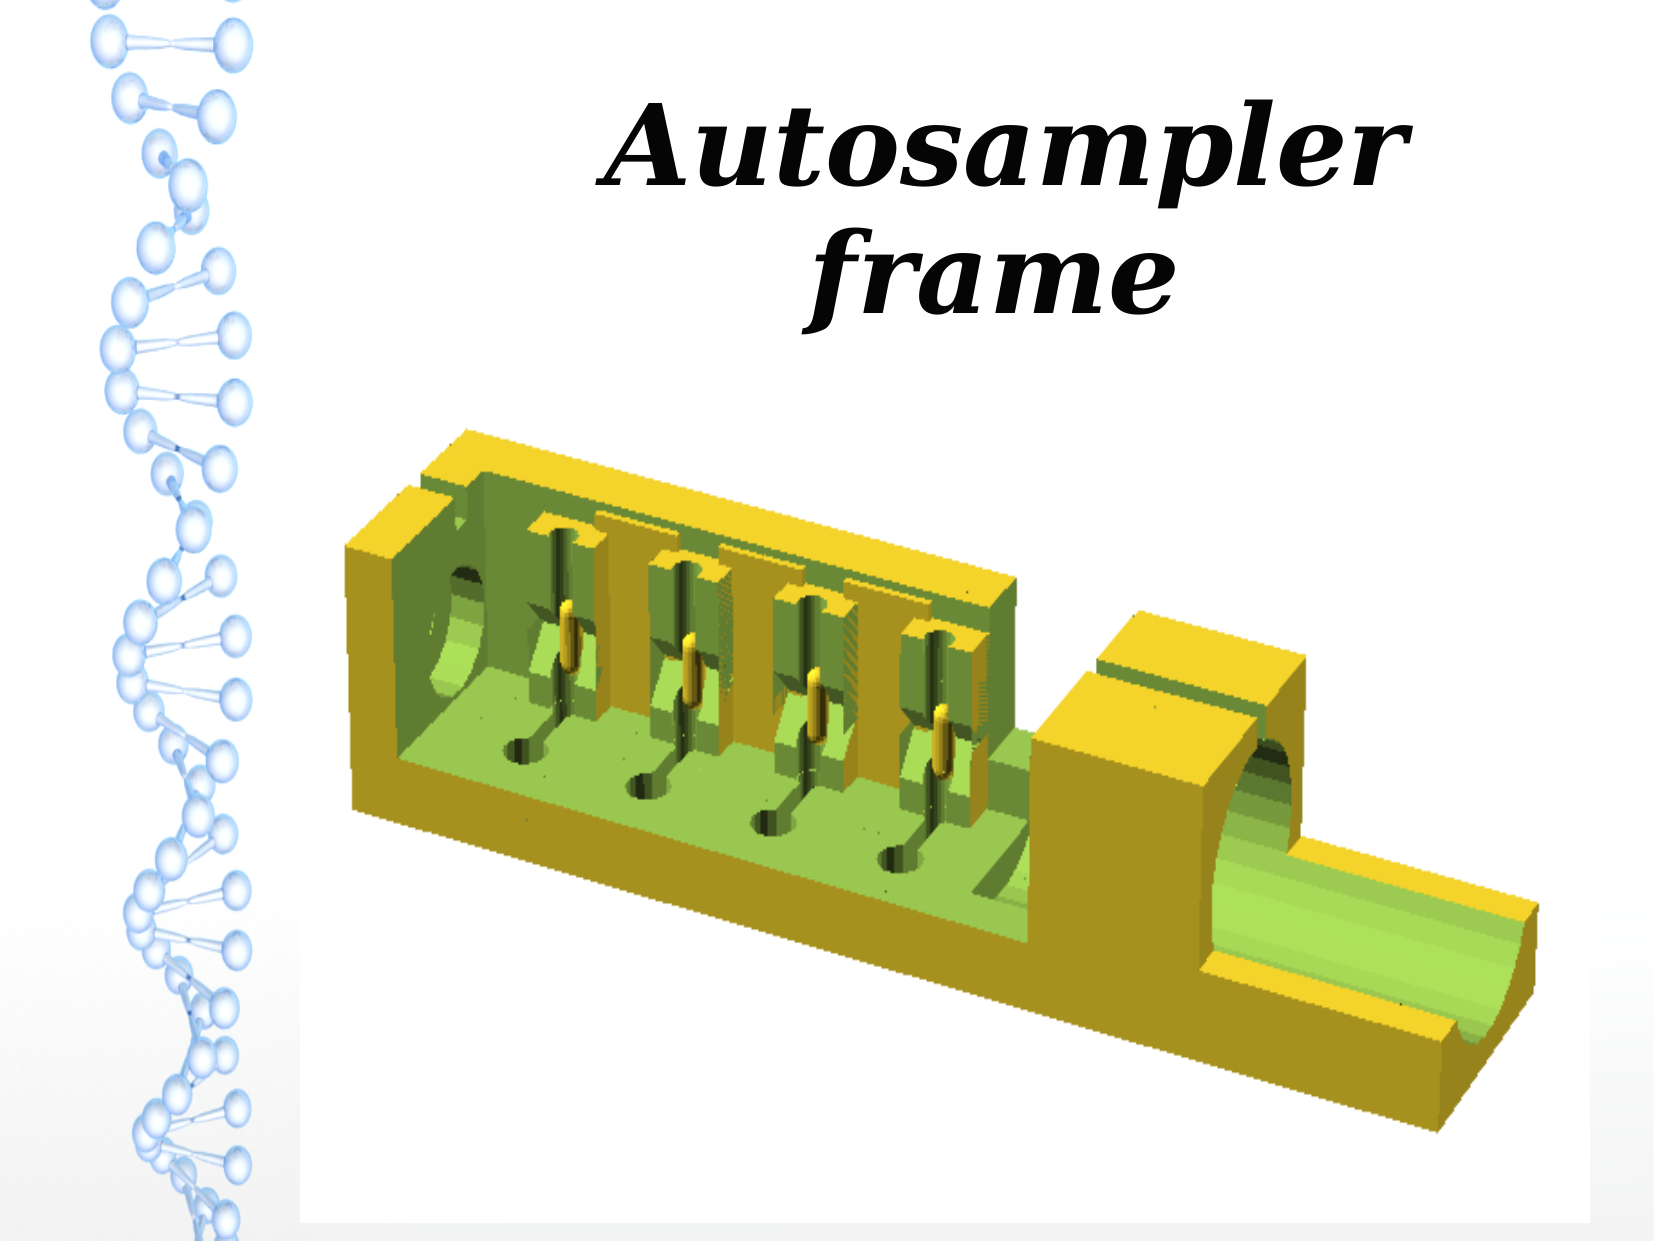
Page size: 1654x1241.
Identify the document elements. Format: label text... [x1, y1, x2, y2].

picture [0, 0, 1654, 1241]
text_box Autosampler frame [467, 48, 1546, 376]
